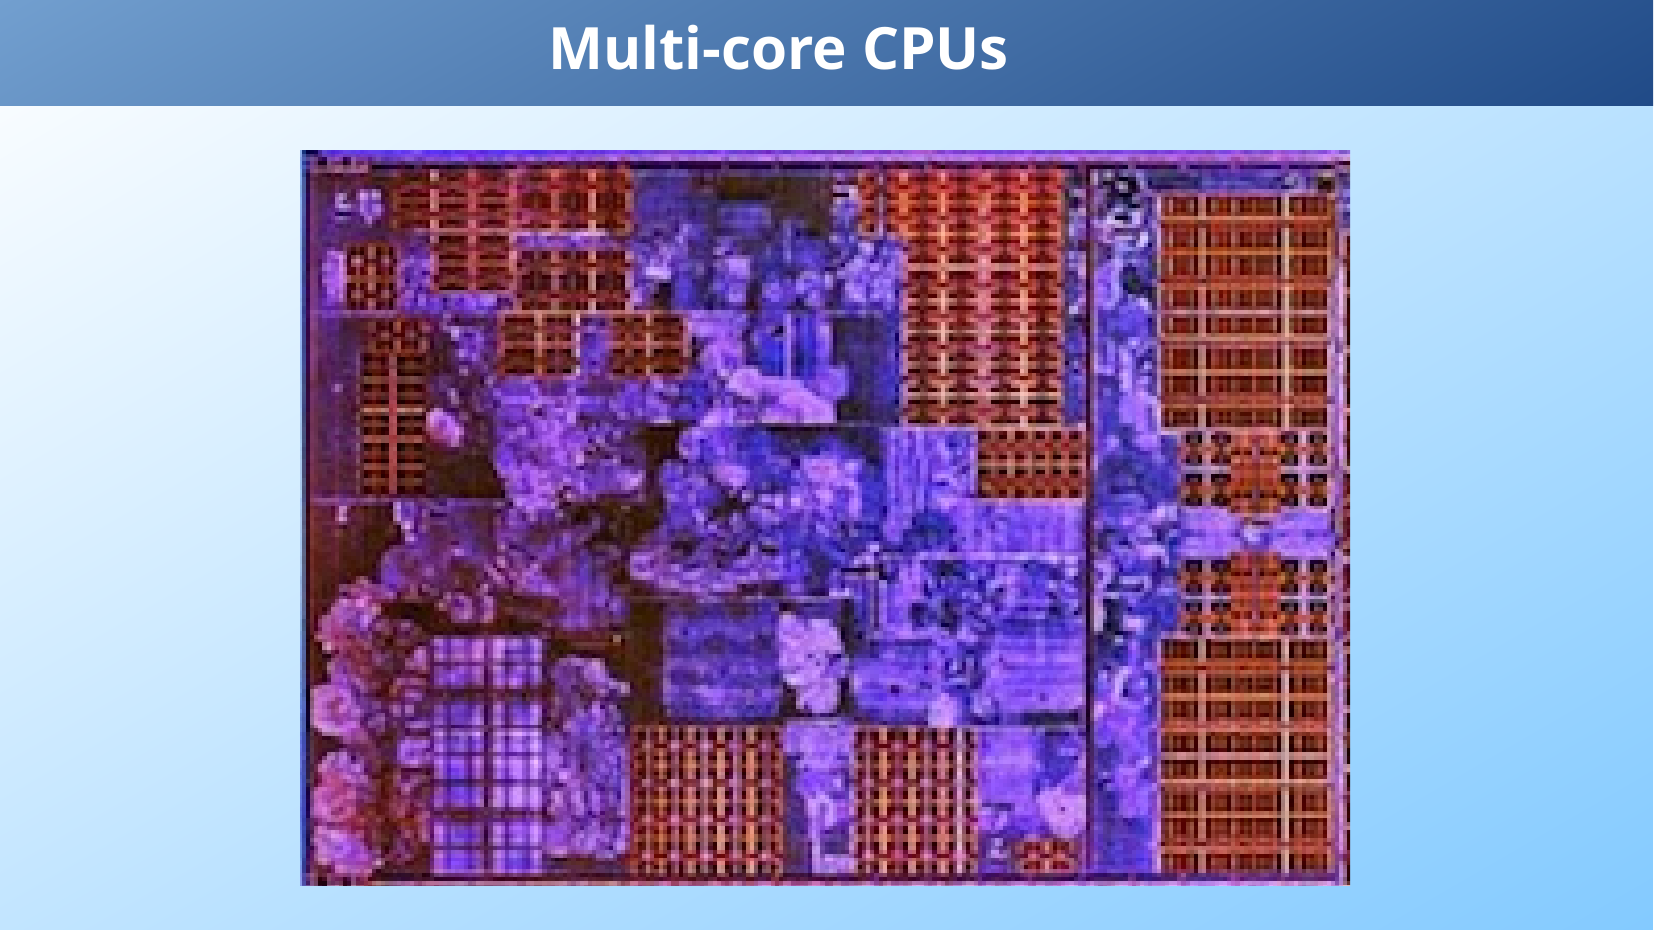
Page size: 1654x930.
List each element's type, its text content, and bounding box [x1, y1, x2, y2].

picture [300, 150, 1351, 886]
text_box Multi-core CPUs [0, 0, 1653, 106]
